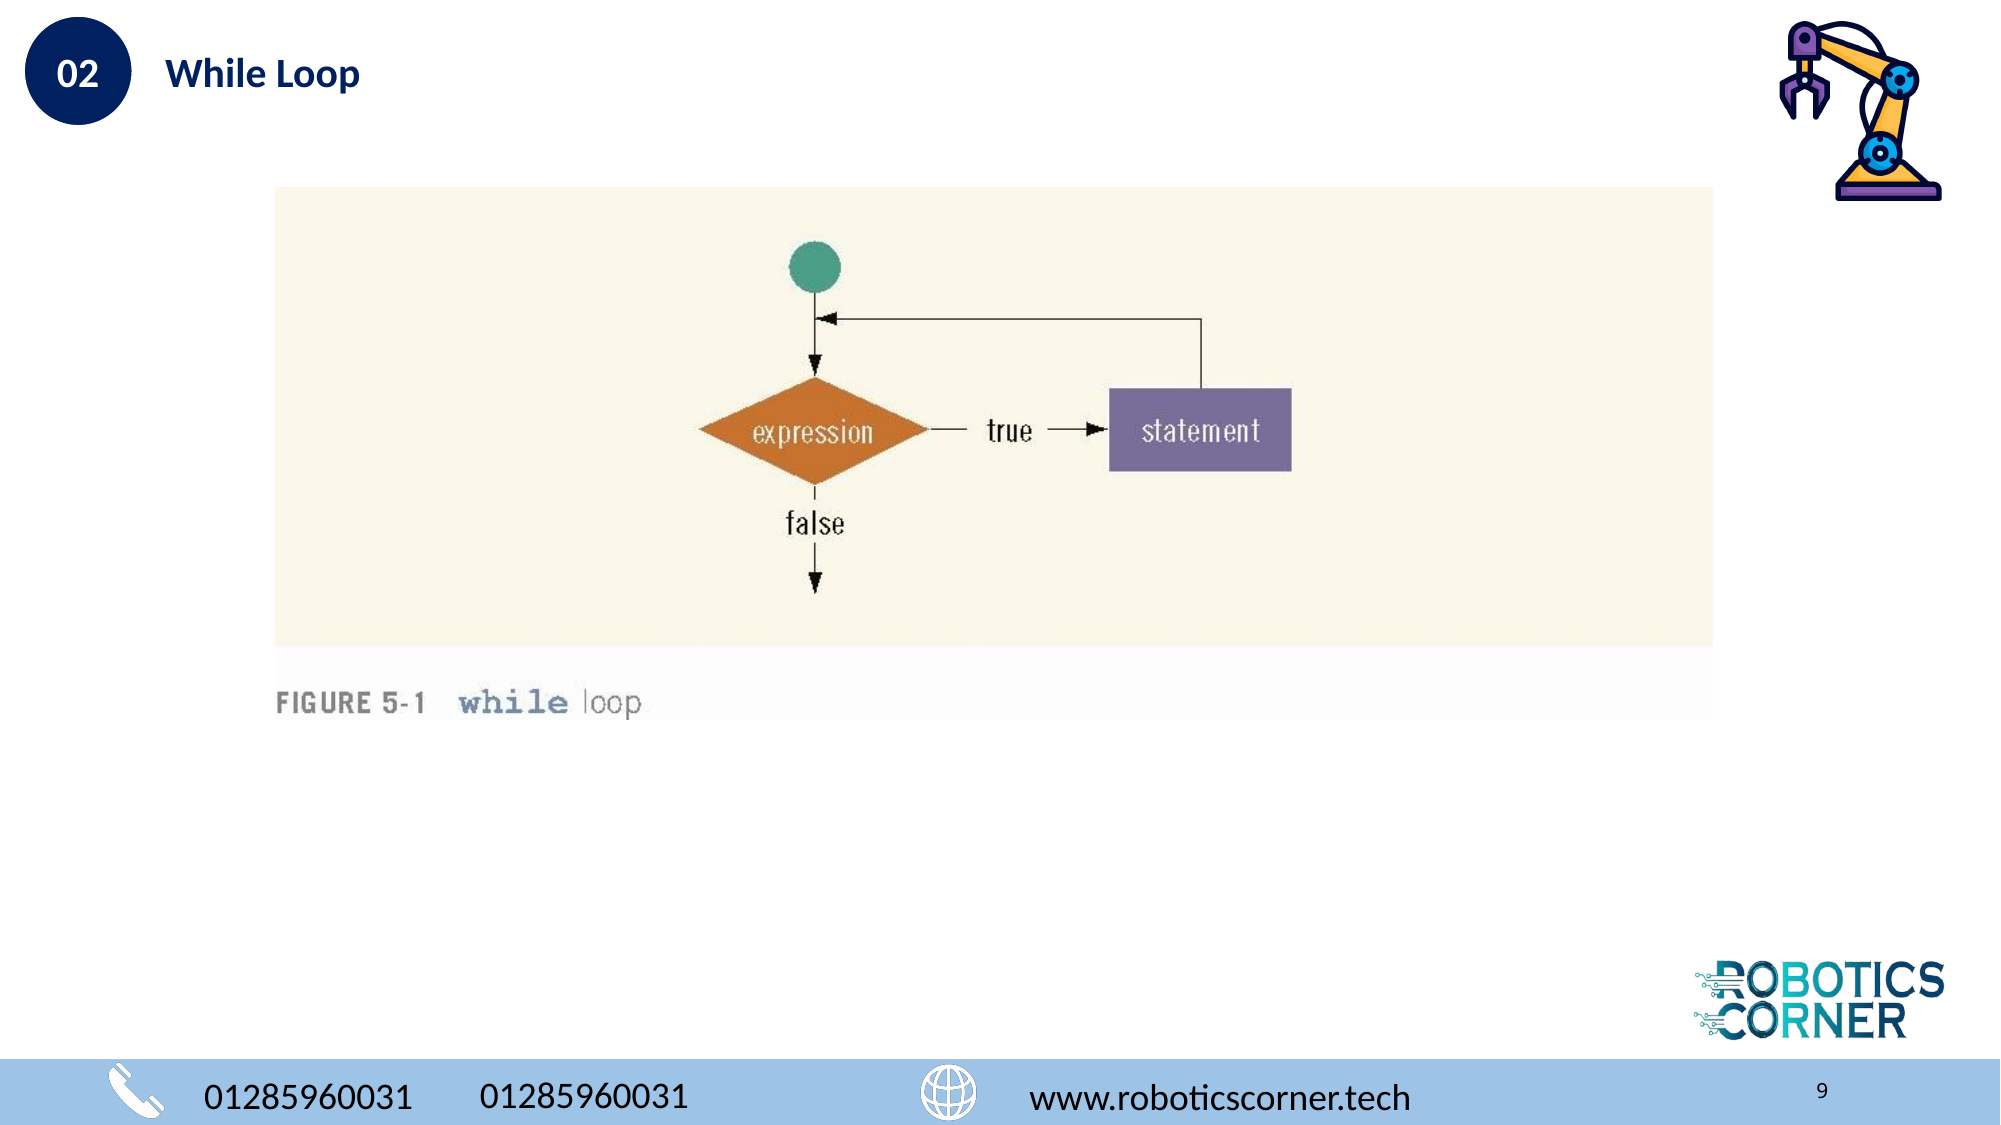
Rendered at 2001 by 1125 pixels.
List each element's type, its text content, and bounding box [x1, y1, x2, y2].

text_box 01285960031 [189, 1064, 495, 1125]
text_box 01285960031 [465, 1063, 811, 1124]
picture [103, 1057, 170, 1124]
picture [1846, 859, 1953, 1059]
text_box www.roboticscorner.tech [1014, 1065, 1531, 1125]
picture [1771, 21, 1950, 201]
text_box [1846, 1059, 2000, 1125]
picture [1680, 859, 1810, 1059]
text_box 02 [22, 14, 134, 128]
picture [275, 187, 1713, 720]
text_box While Loop [150, 38, 622, 103]
text_box [0, 1059, 915, 1125]
picture [915, 1059, 981, 1125]
text_box <number> [1810, 765, 1846, 1125]
text_box [981, 1059, 1810, 1125]
